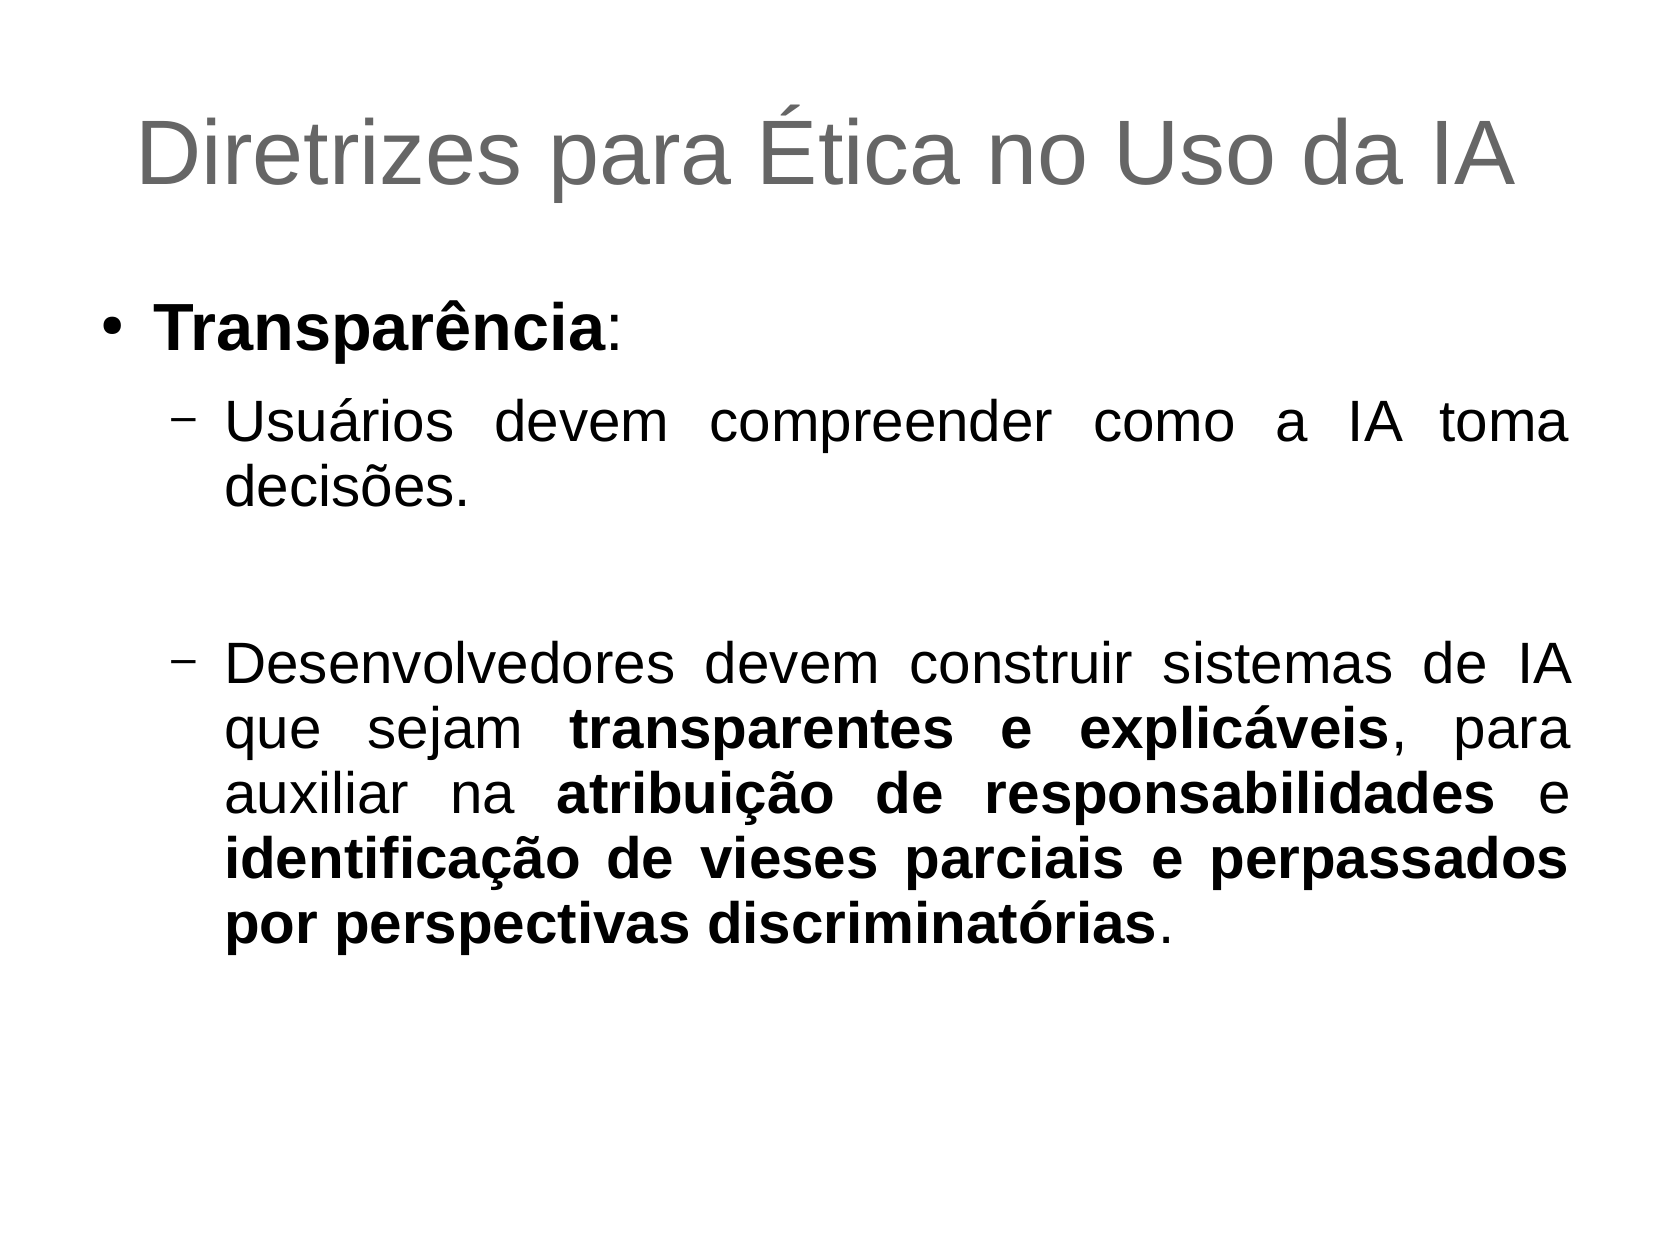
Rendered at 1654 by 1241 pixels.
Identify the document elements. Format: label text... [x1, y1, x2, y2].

list Transparência: Usuários devem compreender como a IA toma decisões. Desenvolvedores devem construir sistemas de IA que sejam transparentes e explicáveis, para auxiliar na atribuição de responsabilidades e identificação de vieses parciais e perpassados por perspectivas discriminatórias. [82, 290, 1571, 1134]
title Diretrizes para Ética no Uso da IA [82, 49, 1571, 257]
